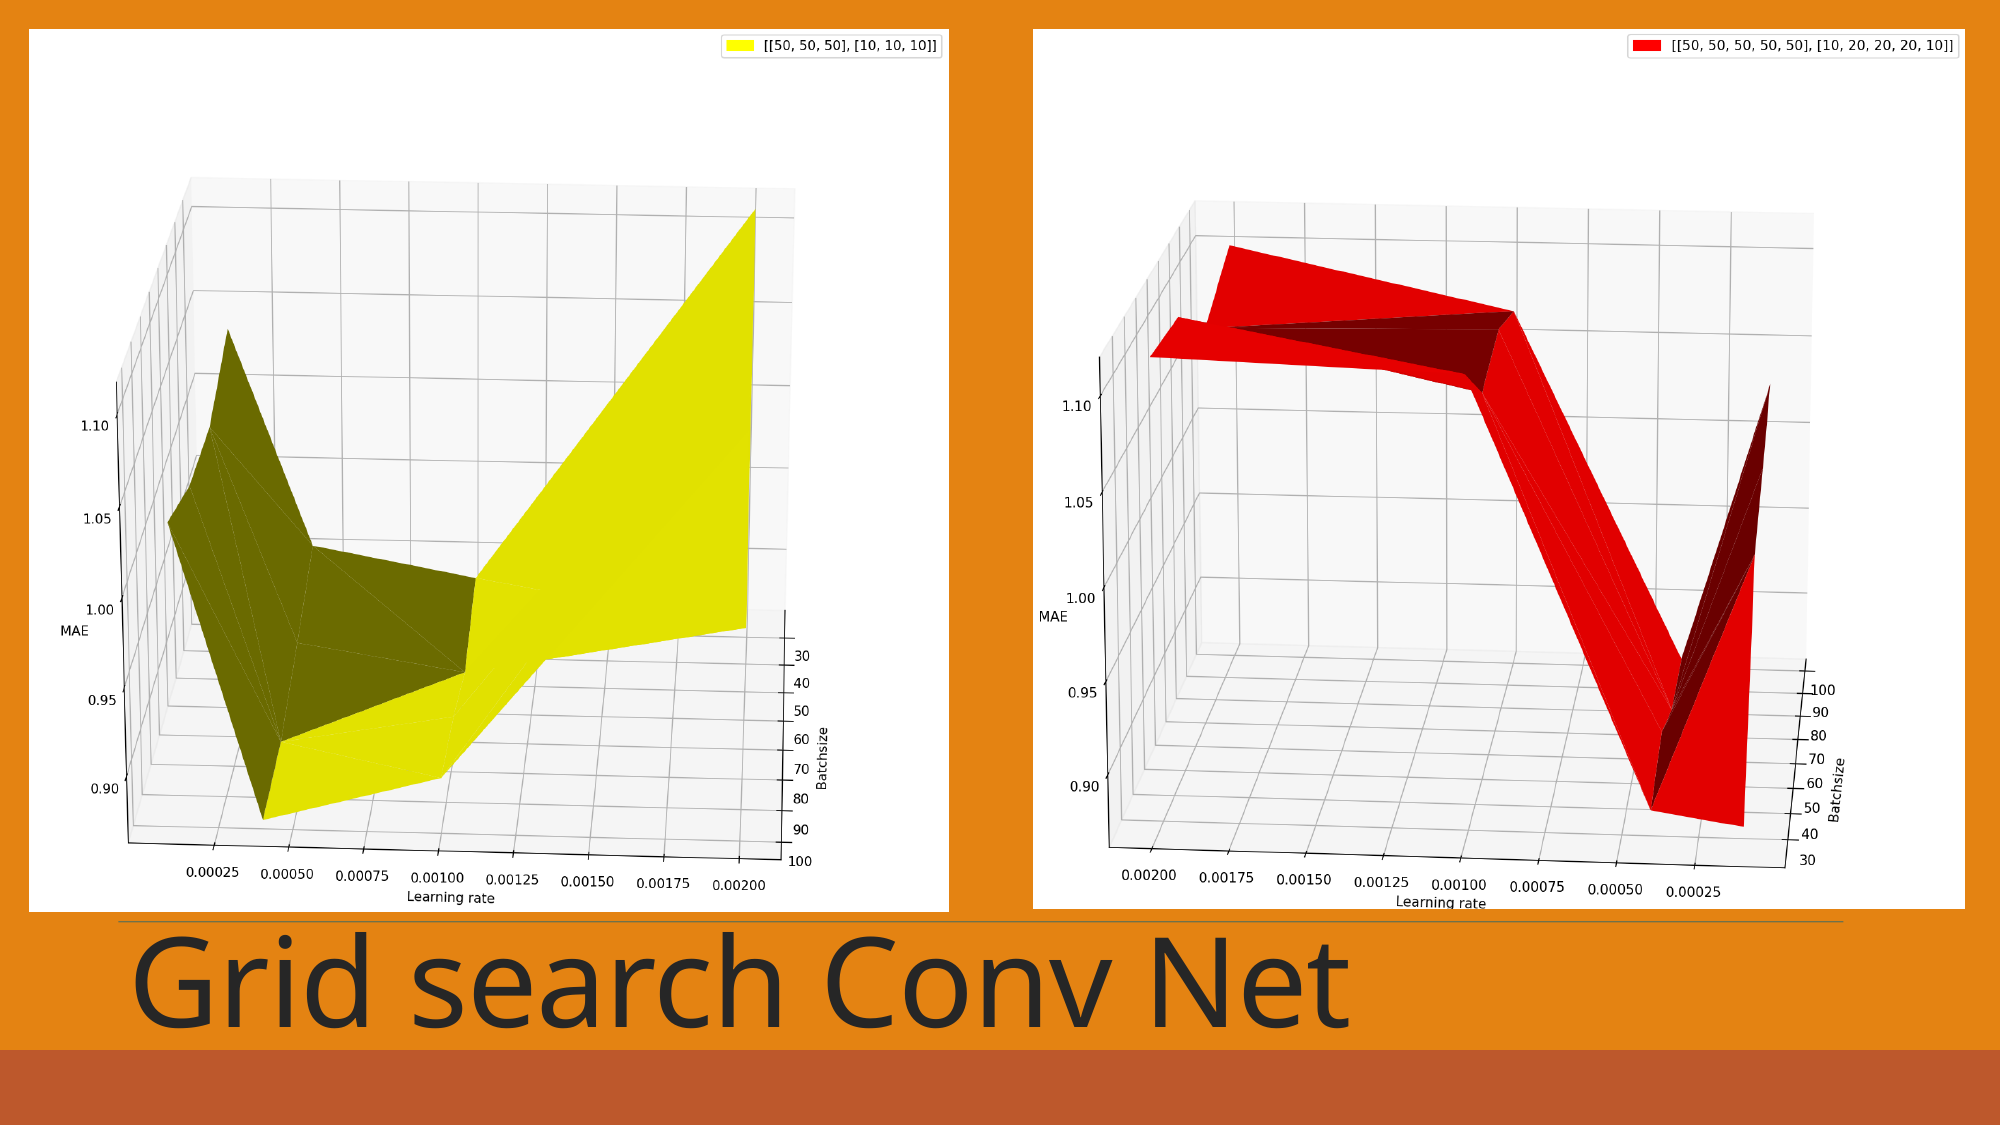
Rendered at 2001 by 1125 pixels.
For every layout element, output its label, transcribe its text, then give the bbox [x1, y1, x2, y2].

picture [1033, 29, 1965, 909]
picture [29, 29, 949, 912]
title Grid search Conv Net [113, 887, 1904, 1039]
text_box [0, 0, 2000, 1125]
